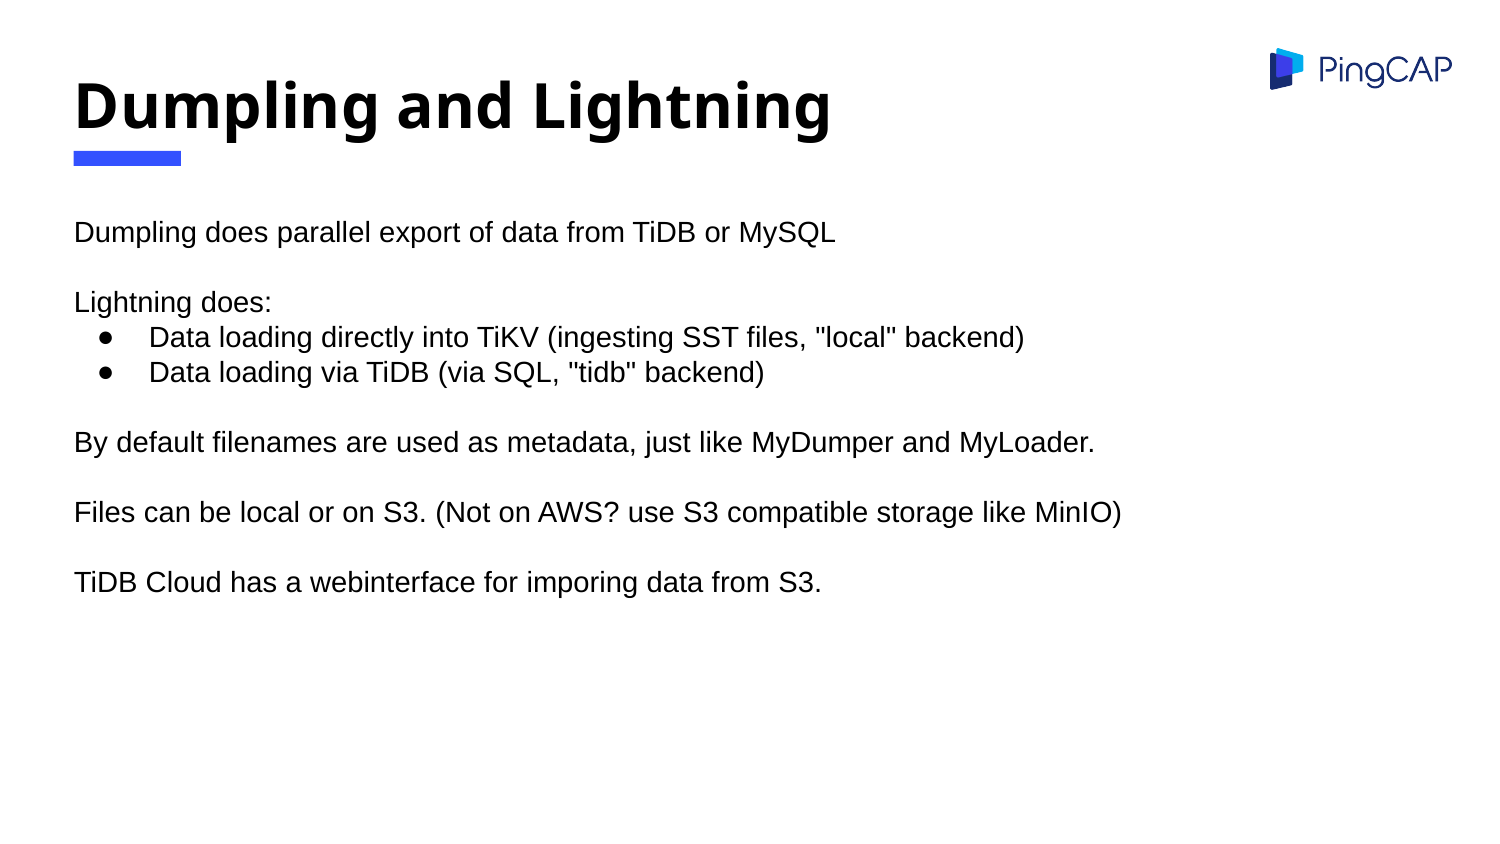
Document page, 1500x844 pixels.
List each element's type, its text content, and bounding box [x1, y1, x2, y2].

text_box Dumpling and Lightning [58, 50, 925, 151]
picture [1270, 48, 1452, 90]
text_box [73, 150, 181, 166]
text_box Dumpling does parallel export of data from TiDB or MySQL Lightning does: Data loading directly into TiKV (ingesting SST files, "local" backend) Data loading via TiDB (via SQL, "tidb" backend) By default filenames are used as metadata, just like MyDumper and MyLoader. Files can be local or on S3. (Not on AWS? use S3 compatible storage like MinIO) TiDB Cloud has a webinterface for imporing data from S3. [58, 198, 1226, 775]
